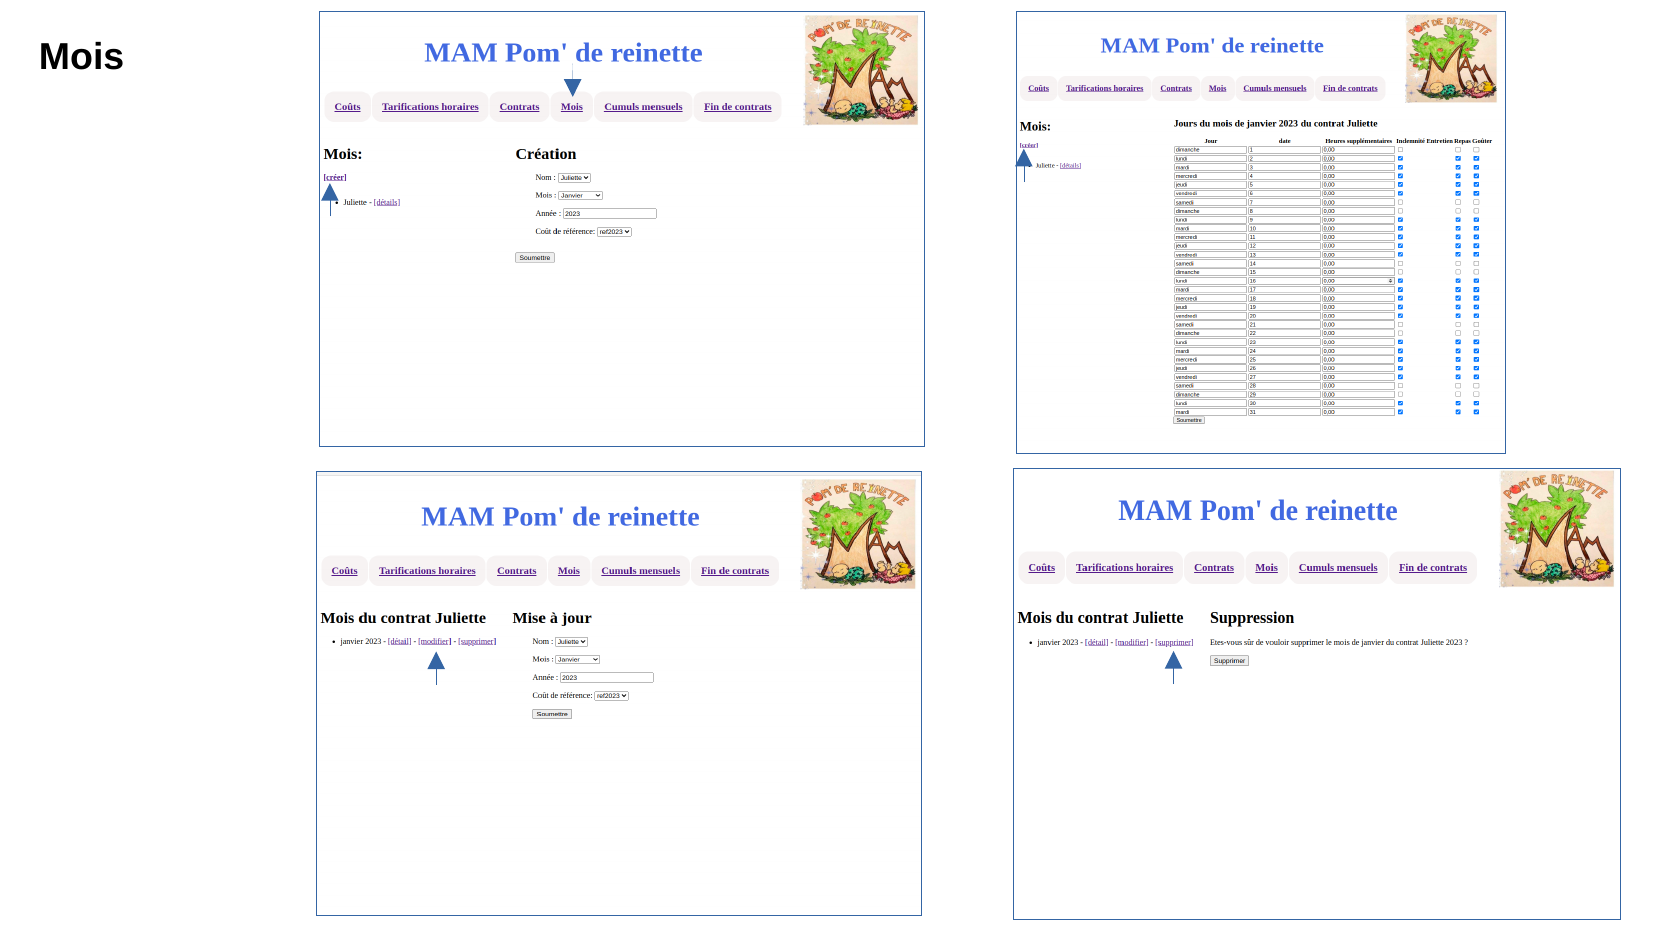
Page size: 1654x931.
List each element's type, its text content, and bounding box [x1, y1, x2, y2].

picture [319, 11, 925, 447]
picture [1016, 11, 1506, 454]
text_box Mois [24, 28, 153, 91]
picture [1013, 468, 1621, 920]
picture [316, 471, 922, 916]
